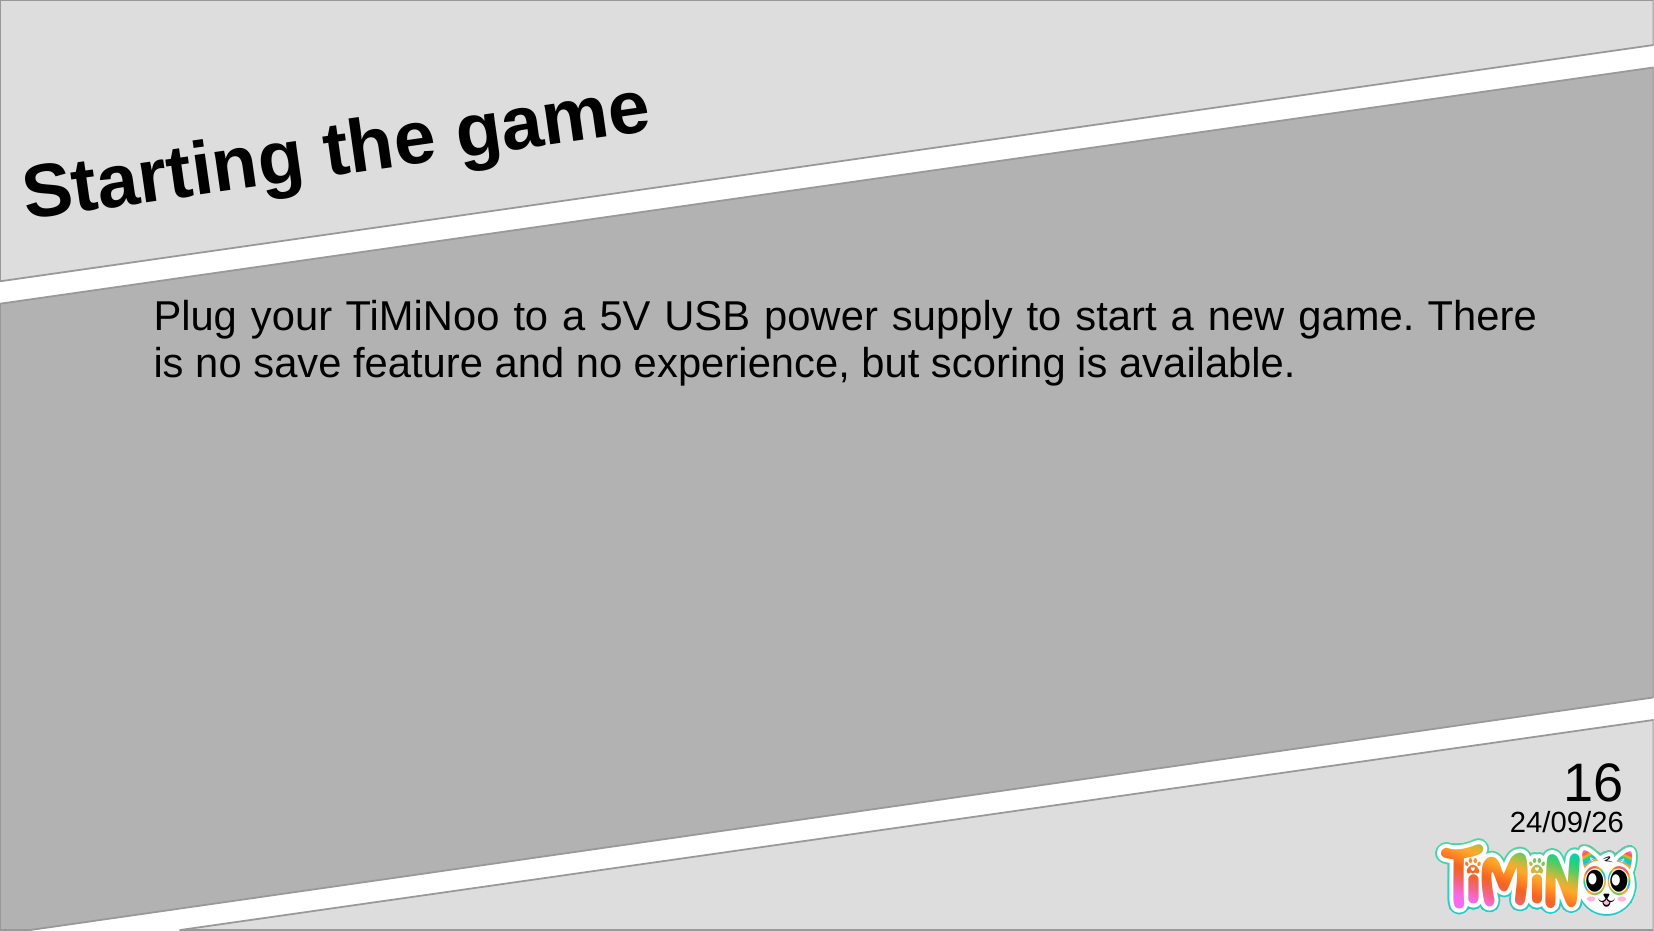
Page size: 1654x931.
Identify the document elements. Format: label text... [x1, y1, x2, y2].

title Starting the game [11, 0, 1496, 272]
list Plug your TiMiNoo to a 5V USB power supply to start a new game. There is no save feature and no experience, but scoring is available. [82, 292, 1538, 833]
picture [1435, 838, 1638, 916]
